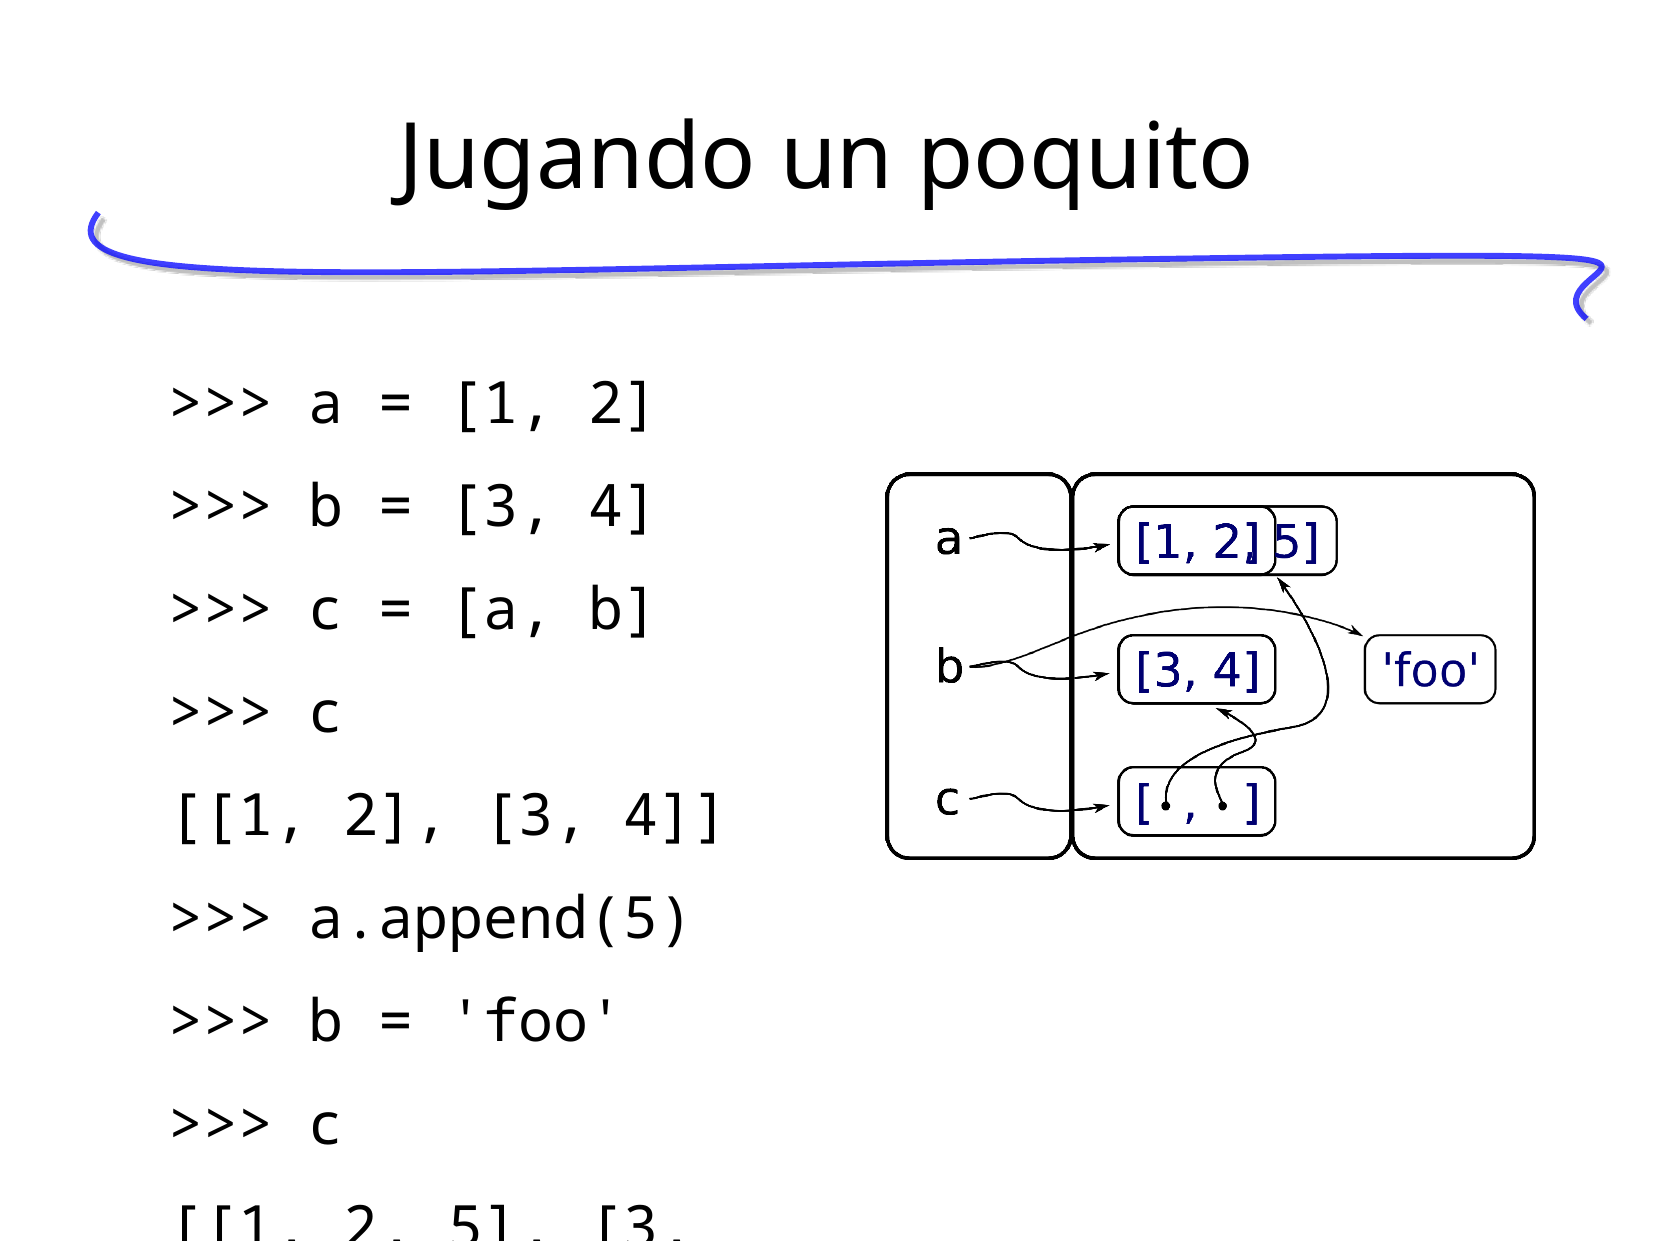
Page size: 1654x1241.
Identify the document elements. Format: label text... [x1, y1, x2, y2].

picture [885, 472, 1536, 860]
title Jugando un poquito [82, 49, 1571, 257]
text_box >>> a = [1, 2] >>> b = [3, 4] >>> c = [a, b] >>> c [[1, 2], [3, 4]] >>> a.append(5) >>> b = 'foo' >>> c [[1, 2, 5], [3, 4]] [153, 354, 780, 1241]
